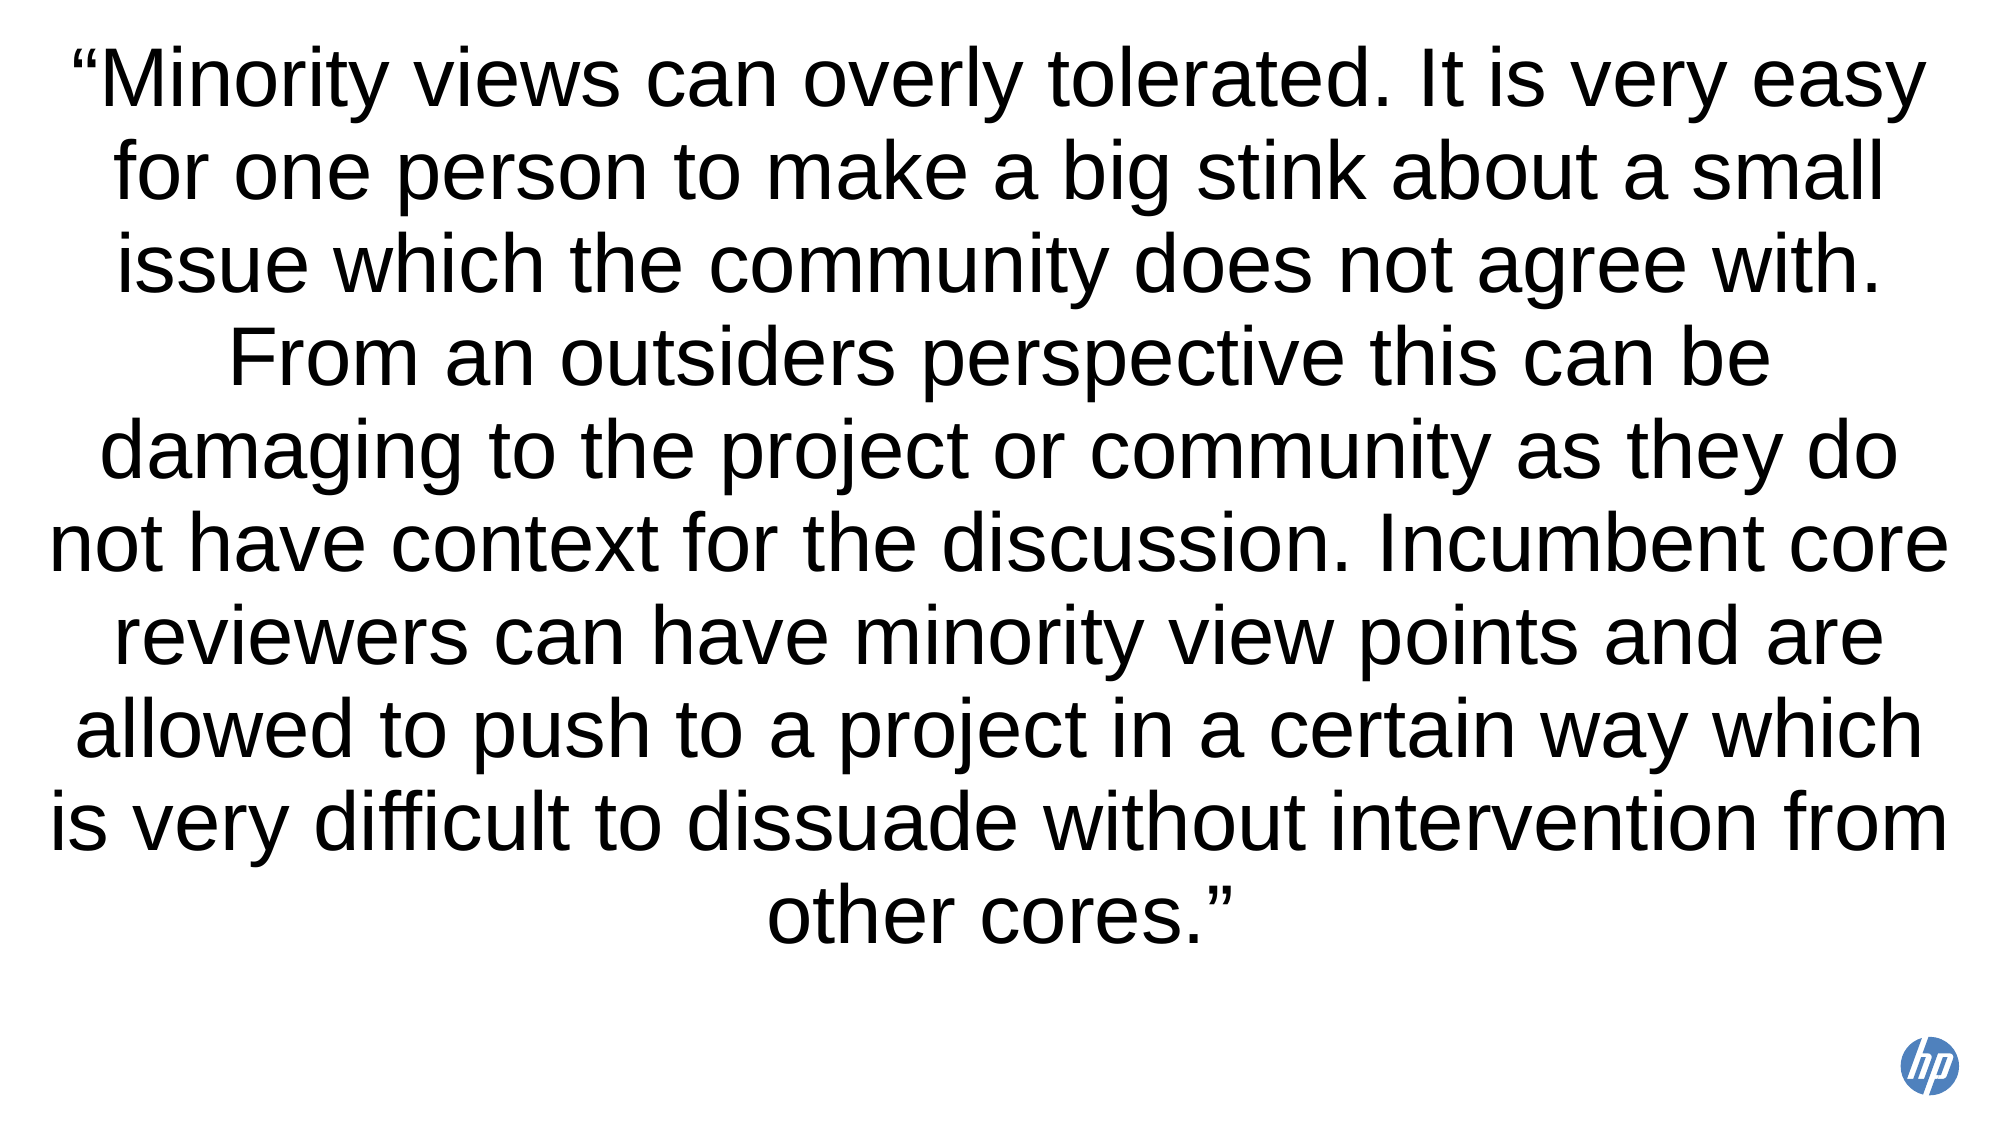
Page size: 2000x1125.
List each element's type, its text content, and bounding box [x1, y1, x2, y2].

text_box “Minority views can overly tolerated. It is very easy for one person to make a big stink about a small issue which the community does not agree with. From an outsiders perspective this can be damaging to the project or community as they do not have context for the discussion. Incumbent core reviewers can have minority view points and are allowed to push to a project in a certain way which is very difficult to dissuade without intervention from other cores.” [28, 23, 1973, 1067]
